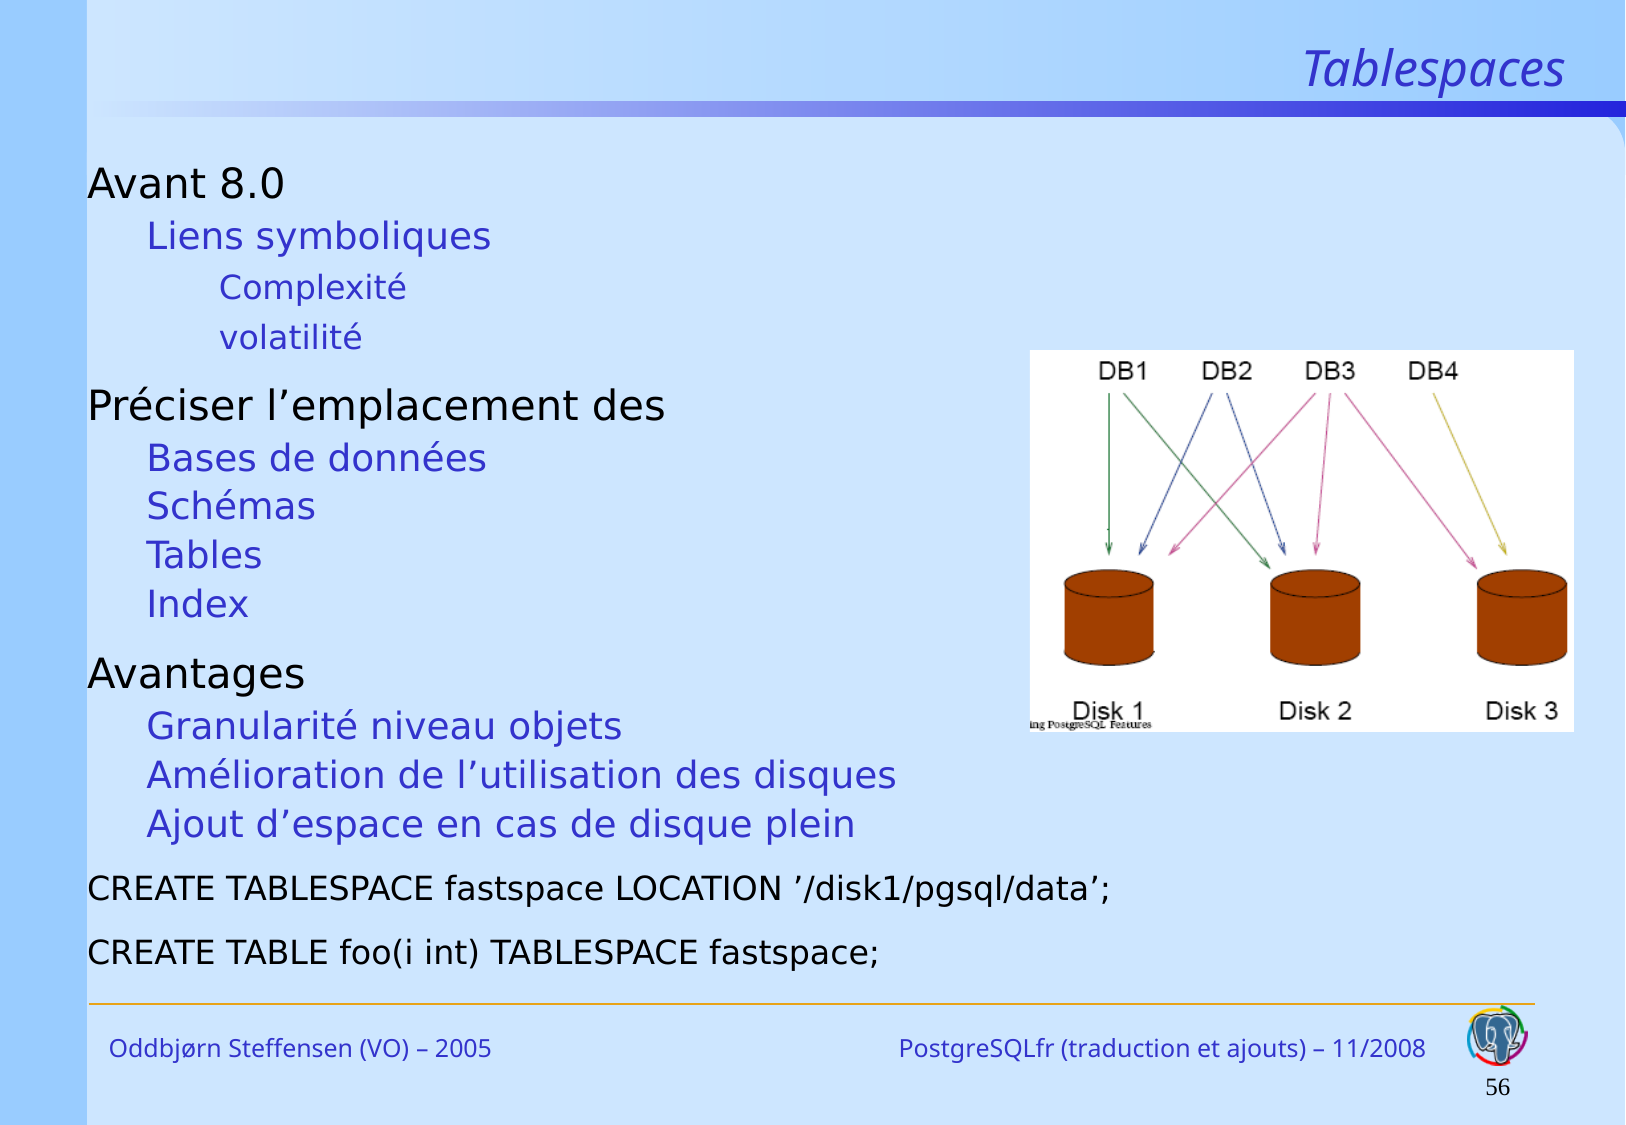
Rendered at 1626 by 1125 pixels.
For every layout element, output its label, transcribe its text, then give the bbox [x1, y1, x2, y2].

picture [1029, 350, 1574, 733]
picture [1467, 1005, 1528, 1066]
list Avant 8.0 Liens symboliques Complexité volatilité Préciser l’emplacement des Bases de données Schémas Tables Index Avantages Granularité niveau objets Amélioration de l’utilisation des disques Ajout d’espace en cas de disque plein CREATE TABLESPACE fastspace LOCATION ’/disk1/pgsql/data’; CREATE TABLE foo(i int) TABLESPACE fastspace; [86, 159, 1520, 1012]
title Tablespaces [172, 0, 1567, 134]
